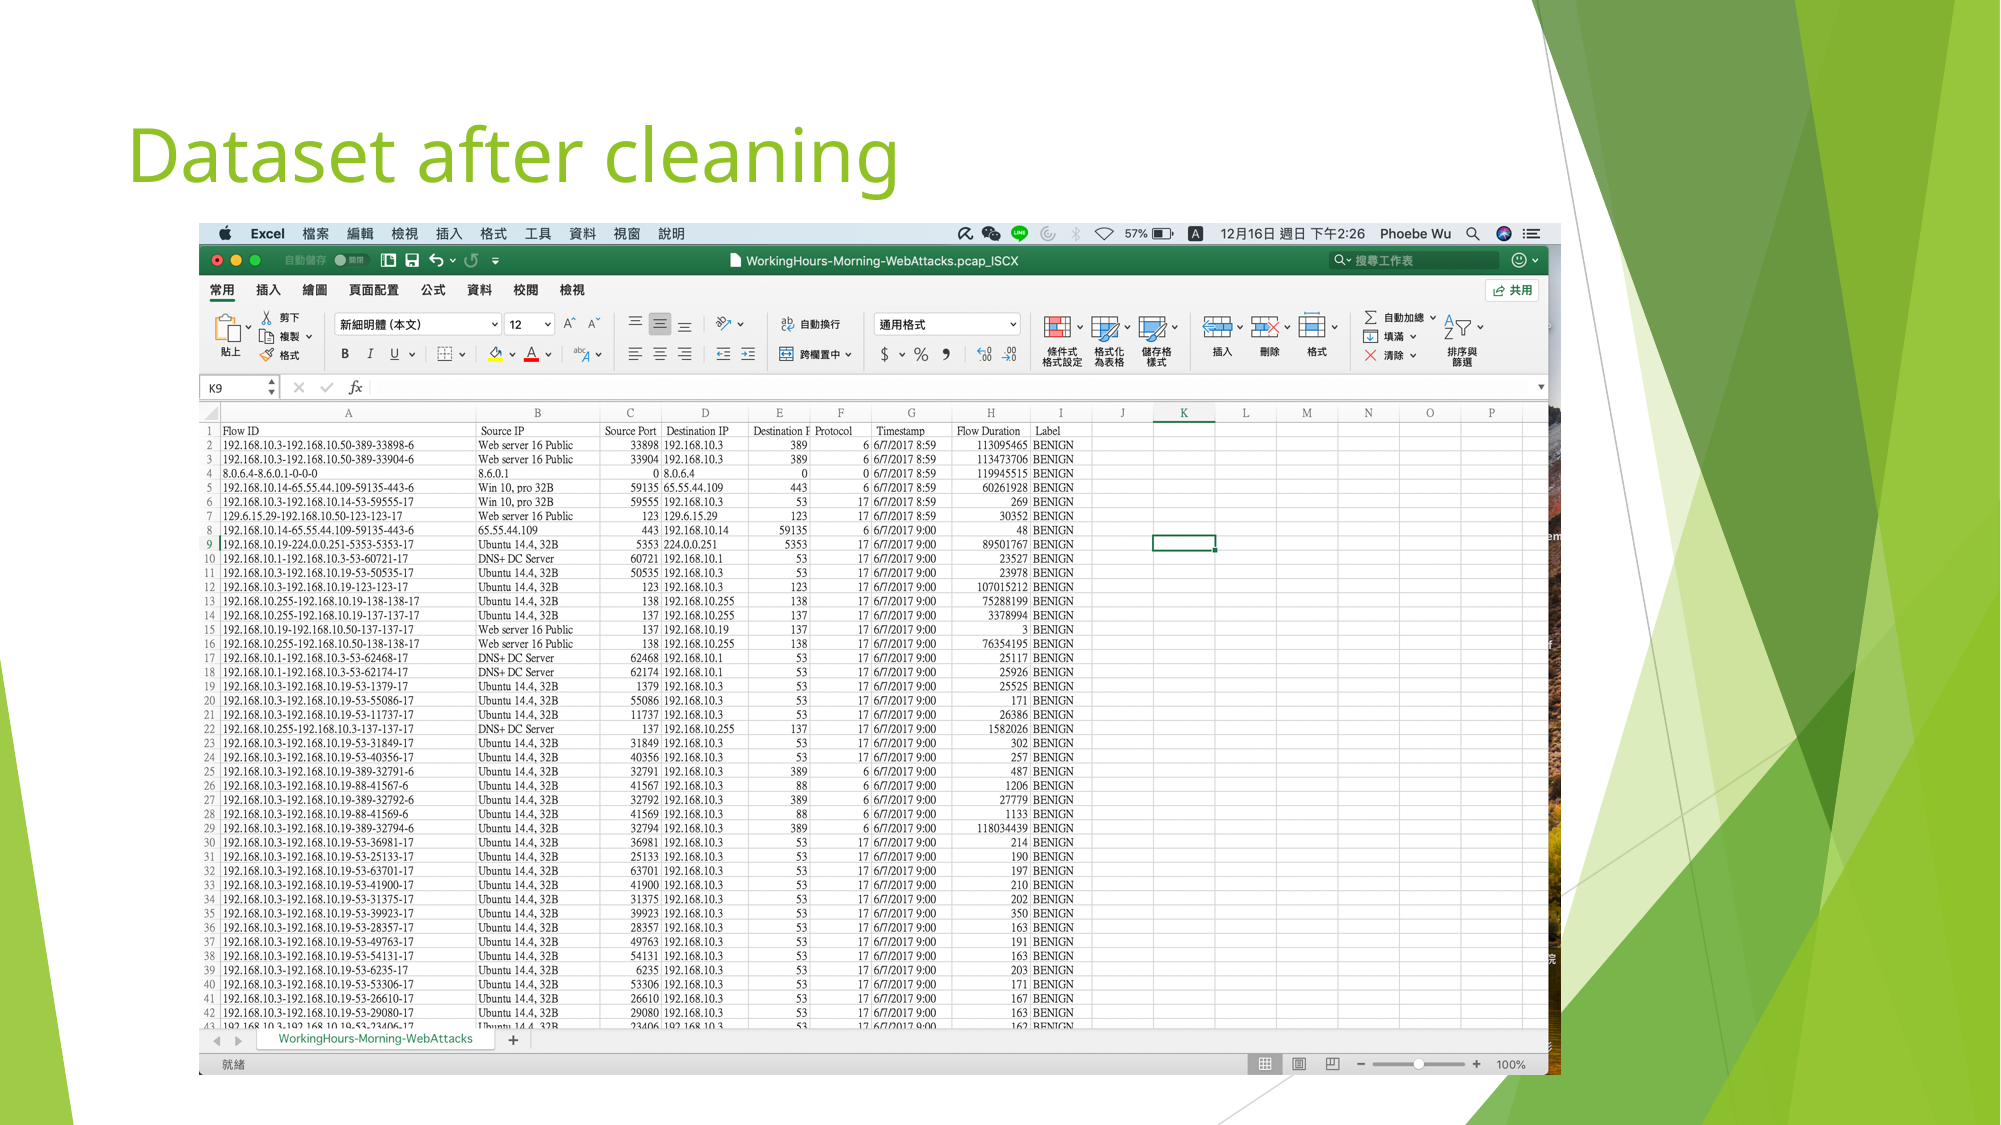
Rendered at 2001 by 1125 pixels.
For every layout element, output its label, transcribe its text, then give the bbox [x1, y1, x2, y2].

picture [199, 224, 1561, 1075]
title Dataset after cleaning [111, 99, 1522, 317]
